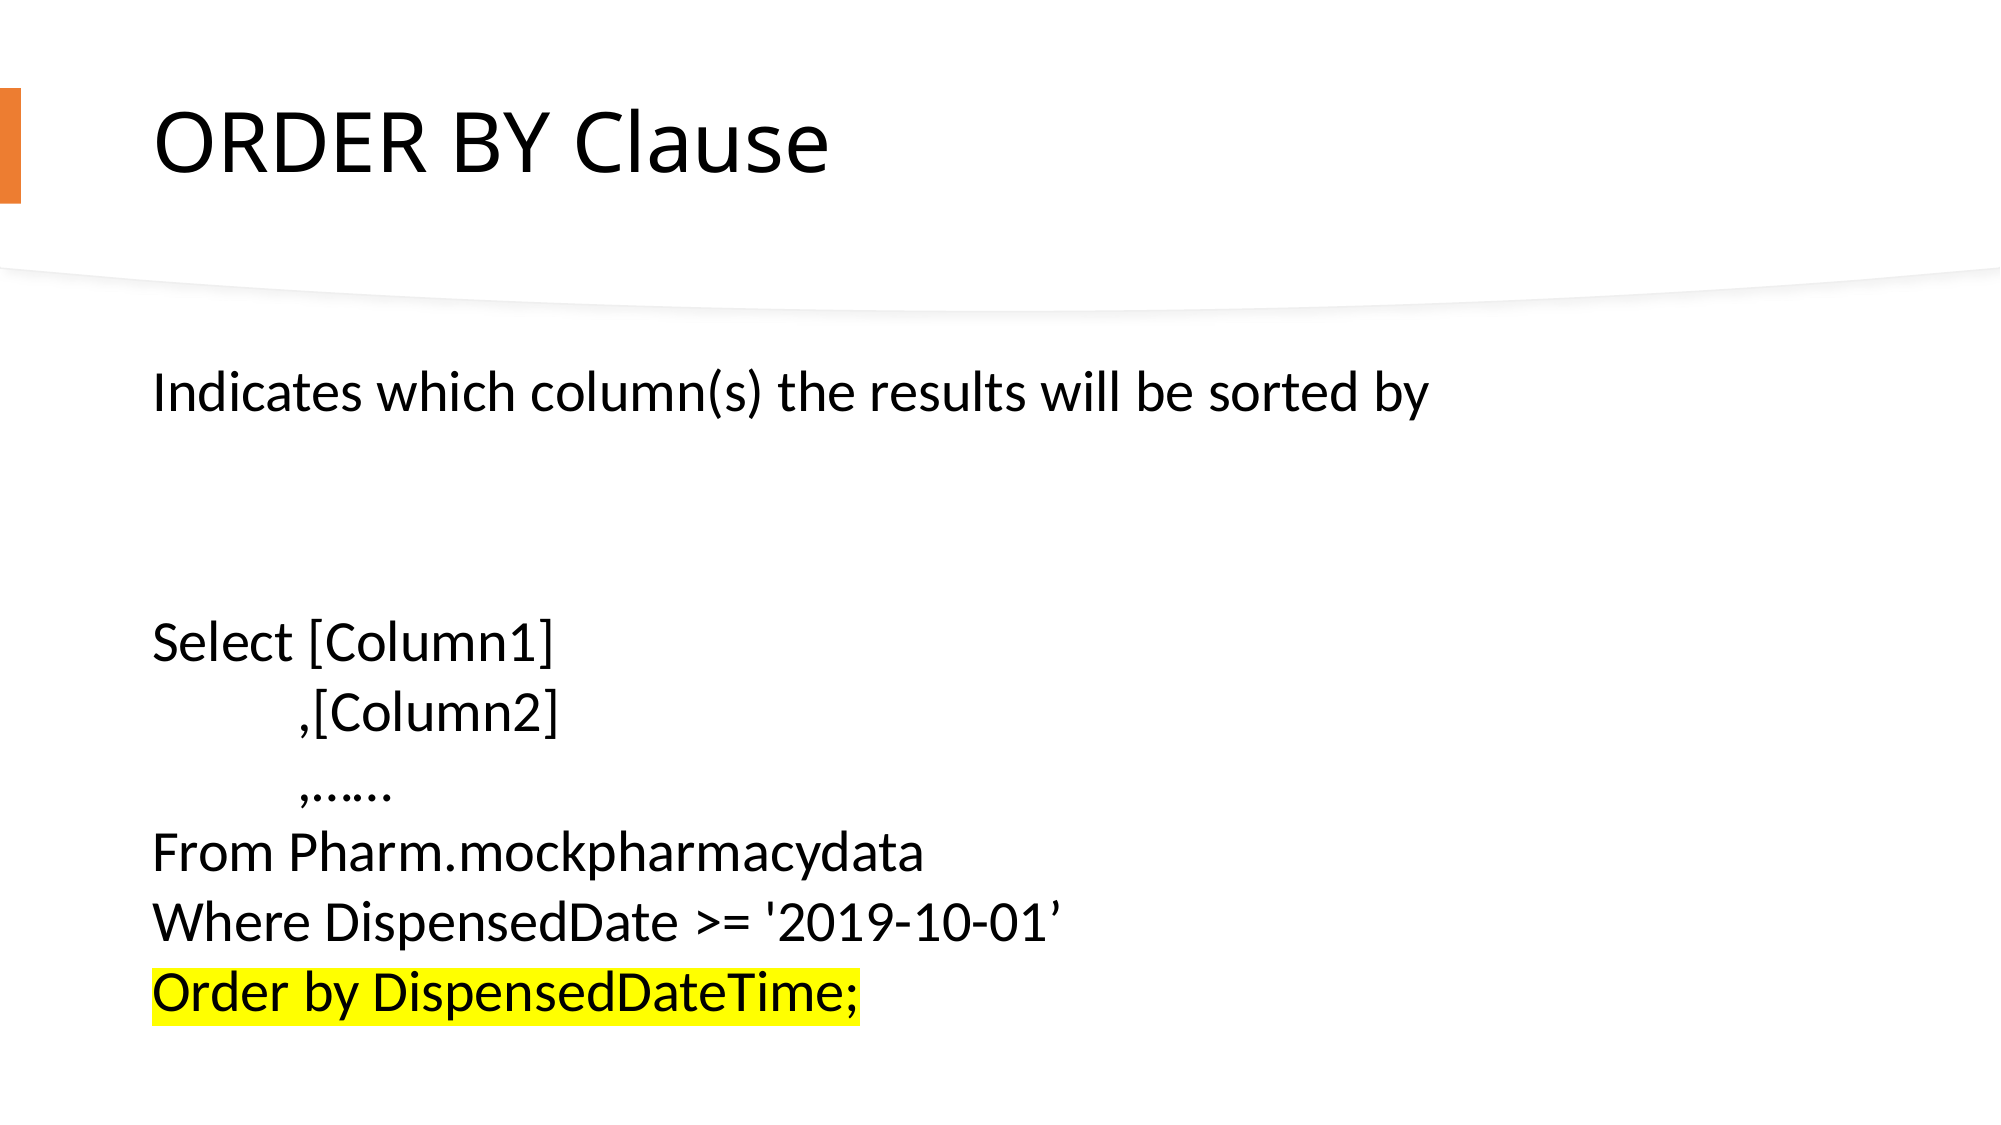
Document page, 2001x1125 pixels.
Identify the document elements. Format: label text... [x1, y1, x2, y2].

text_box [0, 88, 21, 204]
title ORDER BY Clause [137, 41, 1863, 251]
text_box Select [Column1] ,[Column2] ,…… From Pharm.mockpharmacydata Where DispensedDate >= '2019-10-01’ Order by DispensedDateTime; [137, 596, 1147, 1031]
list Indicates which column(s) the results will be sorted by [137, 353, 1863, 1014]
